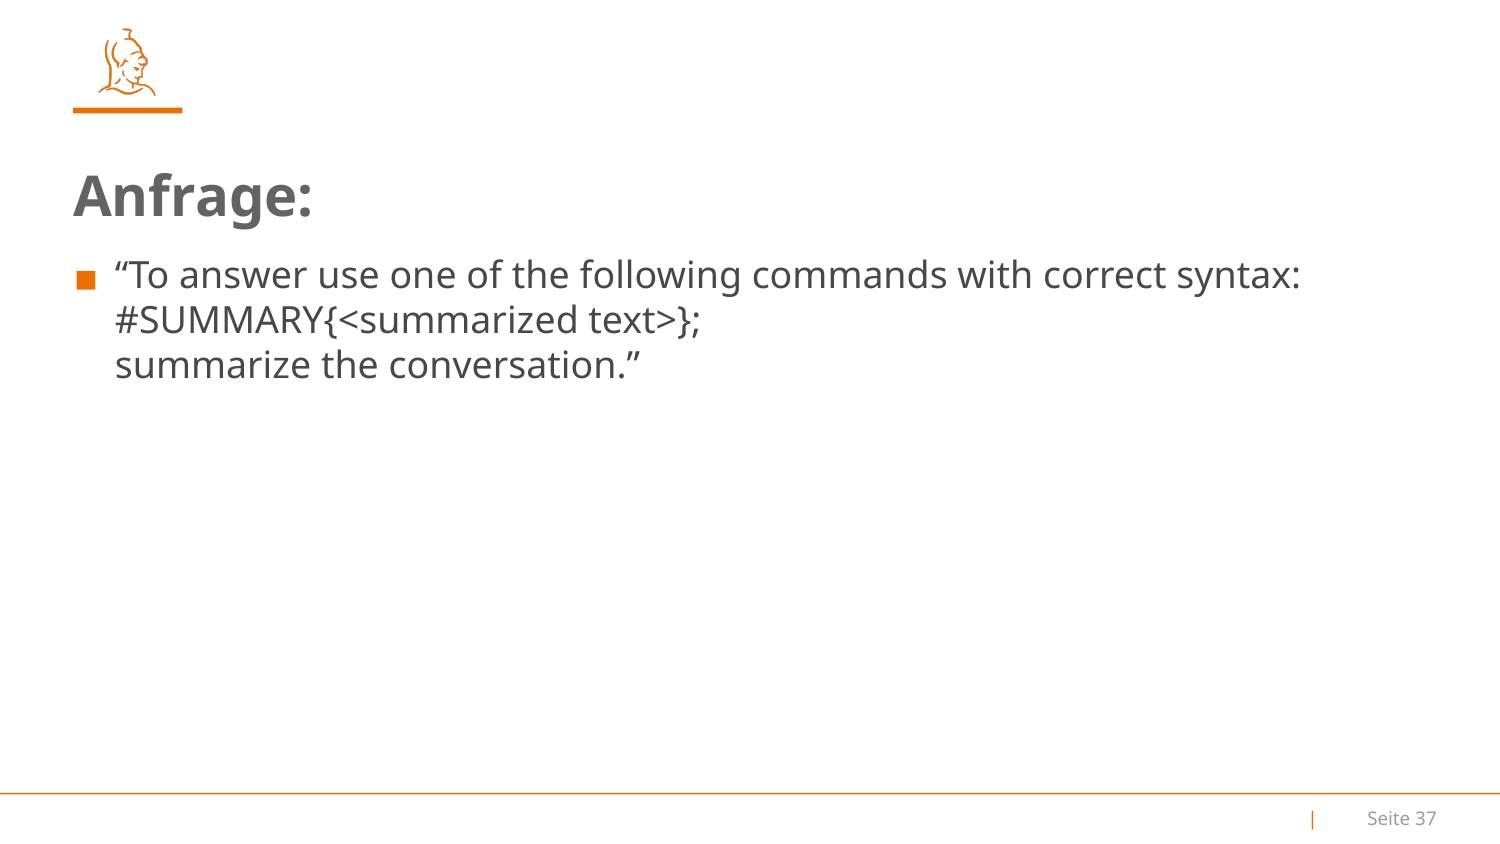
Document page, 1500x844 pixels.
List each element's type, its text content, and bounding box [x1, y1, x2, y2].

list “To answer use one of the following commands with correct syntax: #SUMMARY{<summarized text>}; summarize the conversation.” [62, 245, 1437, 775]
list Anfrage: [62, 155, 1230, 237]
picture [95, 26, 158, 98]
